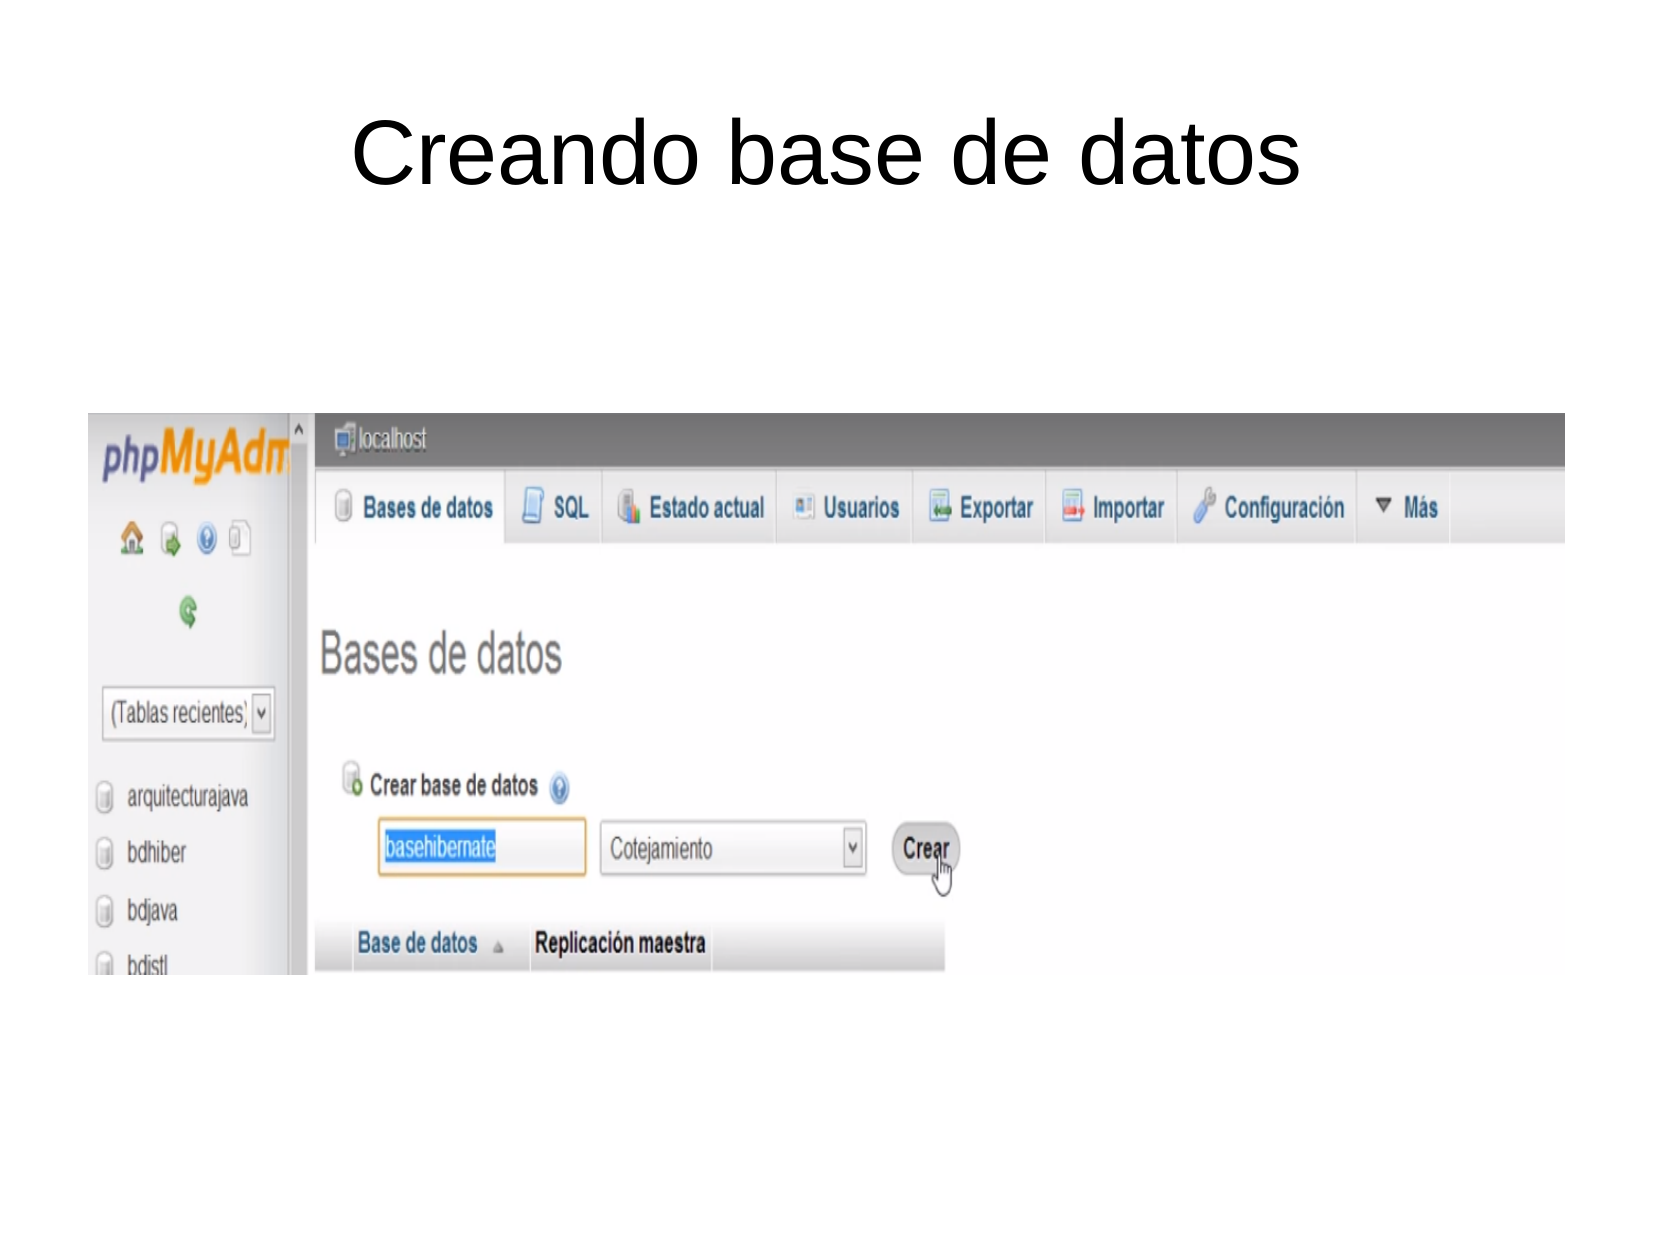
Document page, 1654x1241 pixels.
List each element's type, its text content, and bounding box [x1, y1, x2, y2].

title Creando base de datos [82, 49, 1571, 257]
picture [88, 413, 1565, 975]
